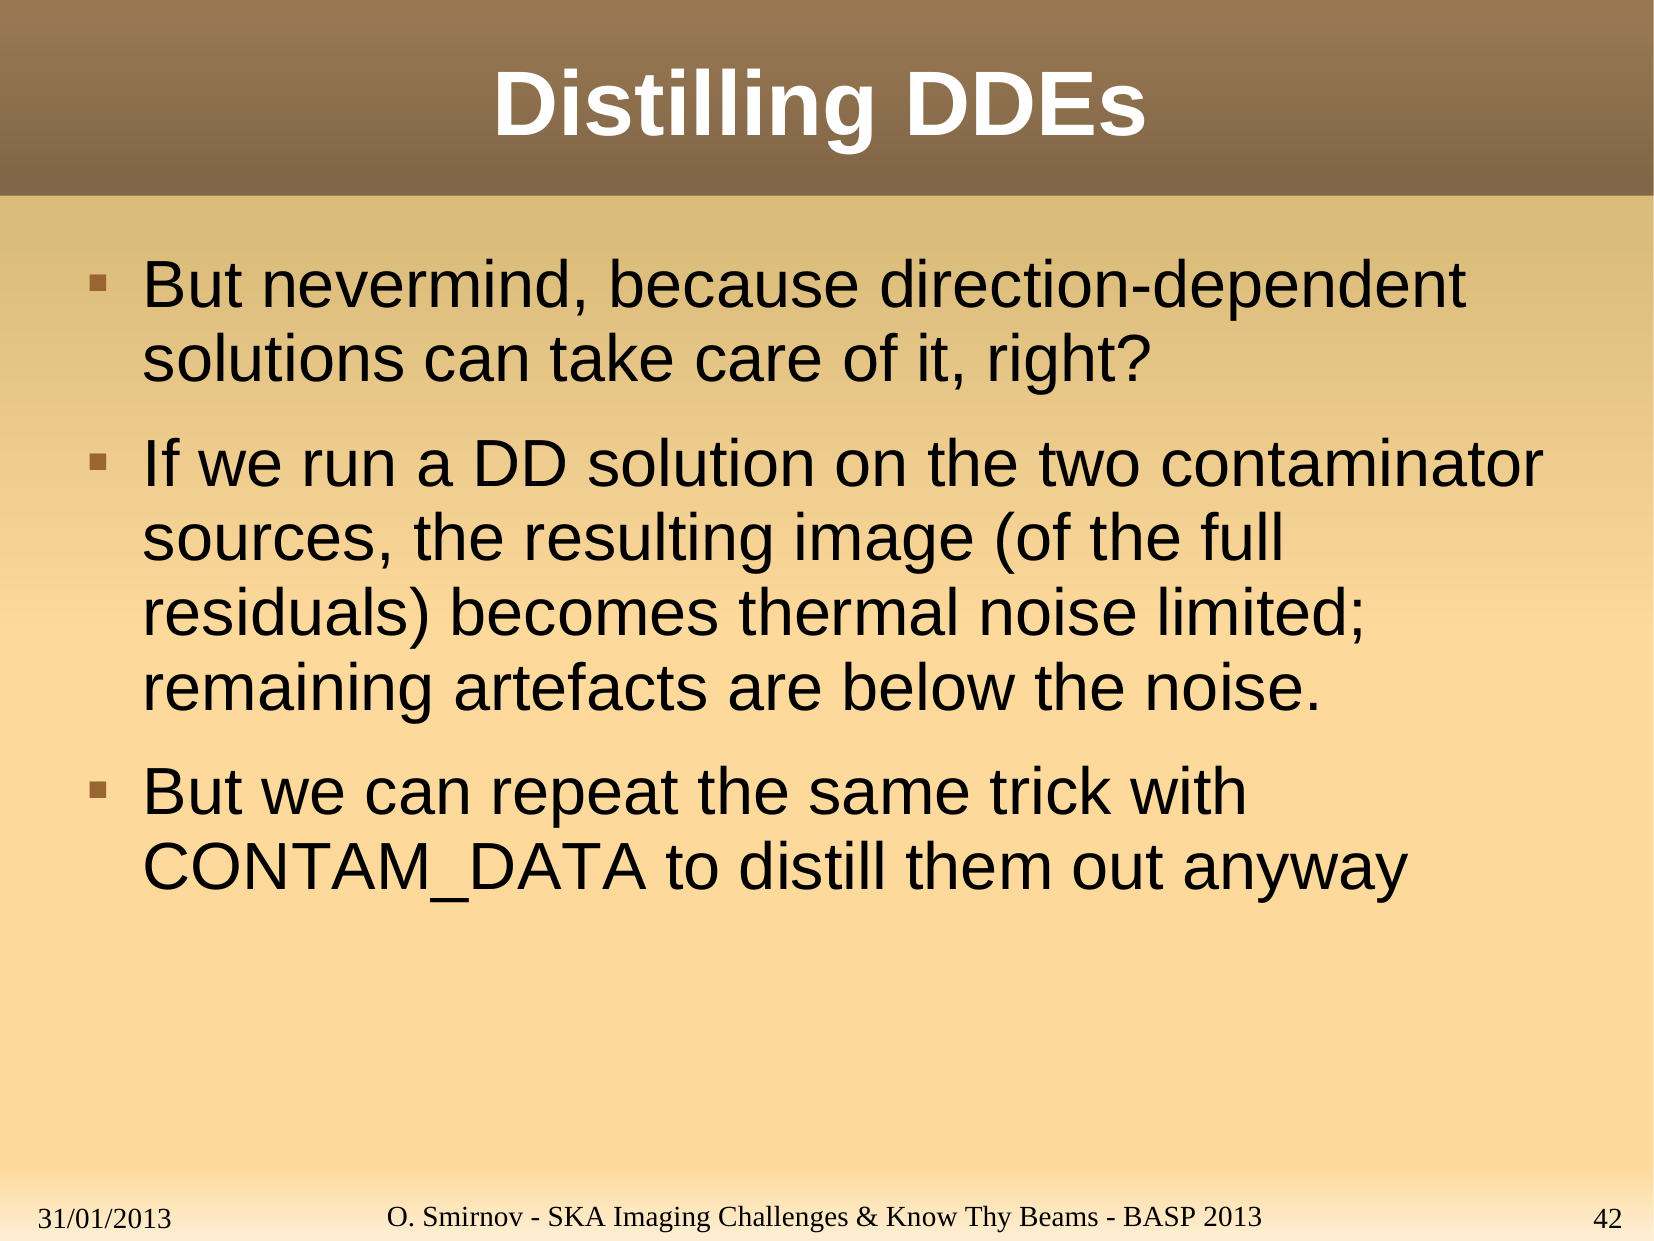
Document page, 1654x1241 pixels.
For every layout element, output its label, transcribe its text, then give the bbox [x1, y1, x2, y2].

picture [0, 0, 1654, 1241]
title Distilling DDEs [76, 0, 1565, 208]
list But nevermind, because direction-dependent solutions can take care of it, right? If we run a DD solution on the two contaminator sources, the resulting image (of the full residuals) becomes thermal noise limited; remaining artefacts are below the noise. But we can repeat the same trick with CONTAM_DATA to distill them out anyway [71, 246, 1561, 1066]
